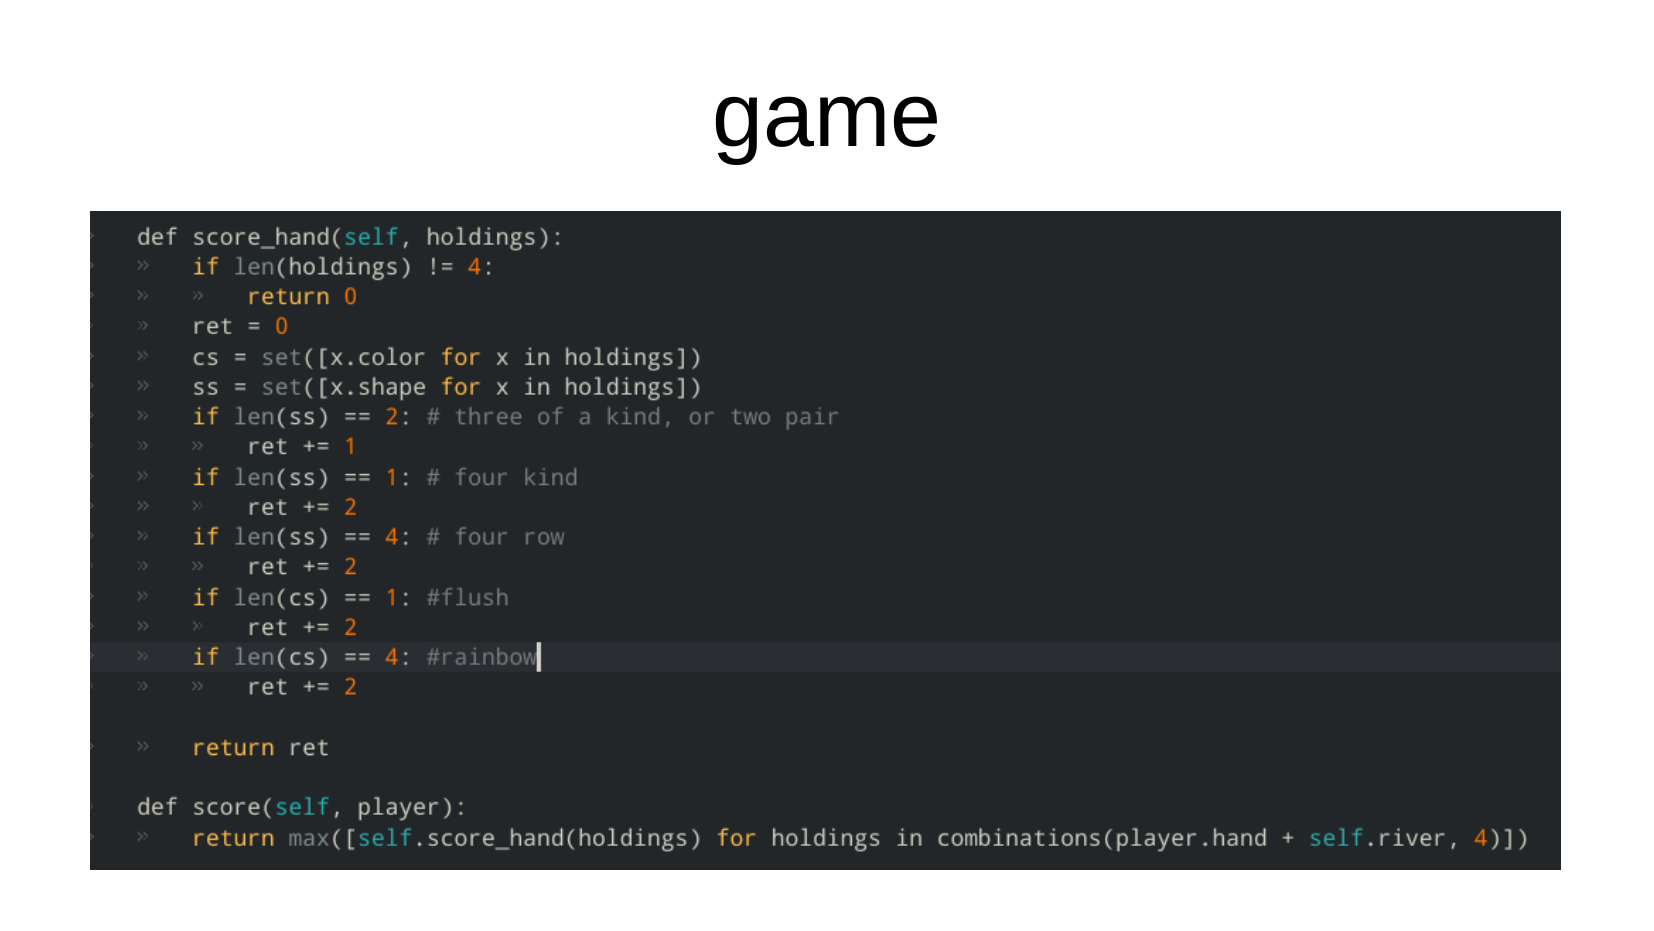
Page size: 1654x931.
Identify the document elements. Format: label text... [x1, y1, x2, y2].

picture [90, 211, 1561, 871]
title game [82, 37, 1571, 193]
